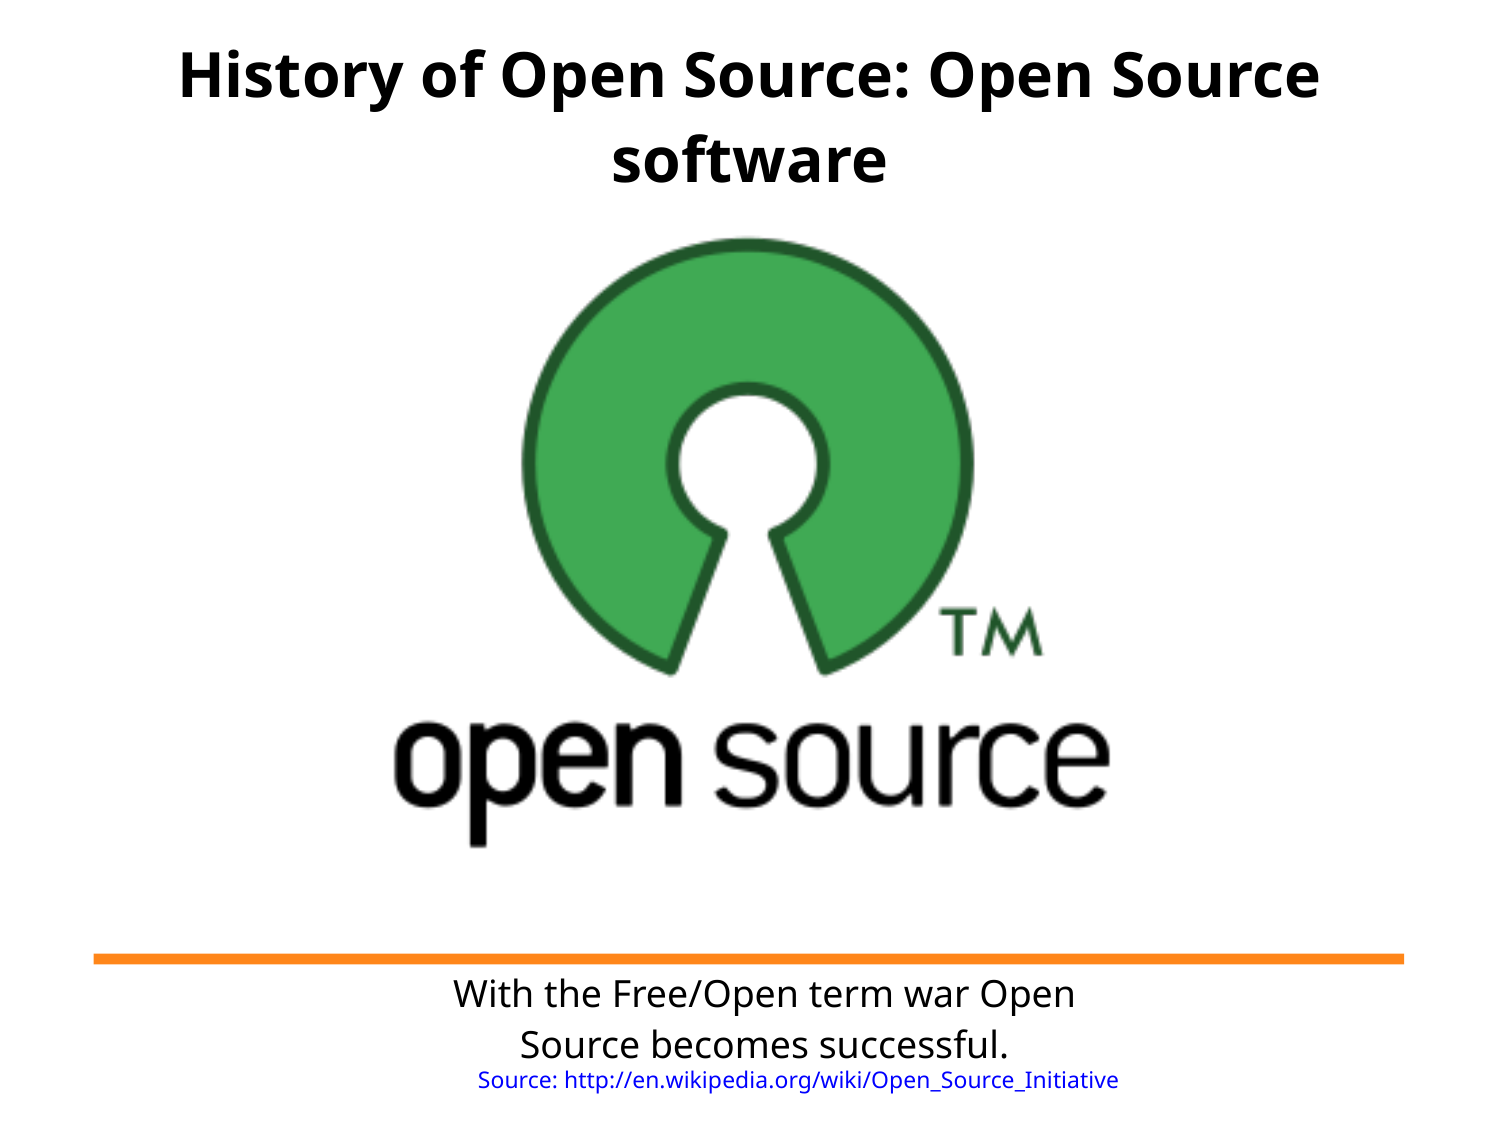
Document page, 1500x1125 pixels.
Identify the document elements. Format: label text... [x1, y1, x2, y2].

text_box Source: http://en.wikipedia.org/wiki/Open_Source_Initiative [463, 1056, 1037, 1098]
text_box With the Free/Open term war Open Source becomes successful. [382, 960, 1148, 1064]
title History of Open Source: Open Source software [75, 44, 1426, 188]
picture [0, 0, 1500, 1125]
